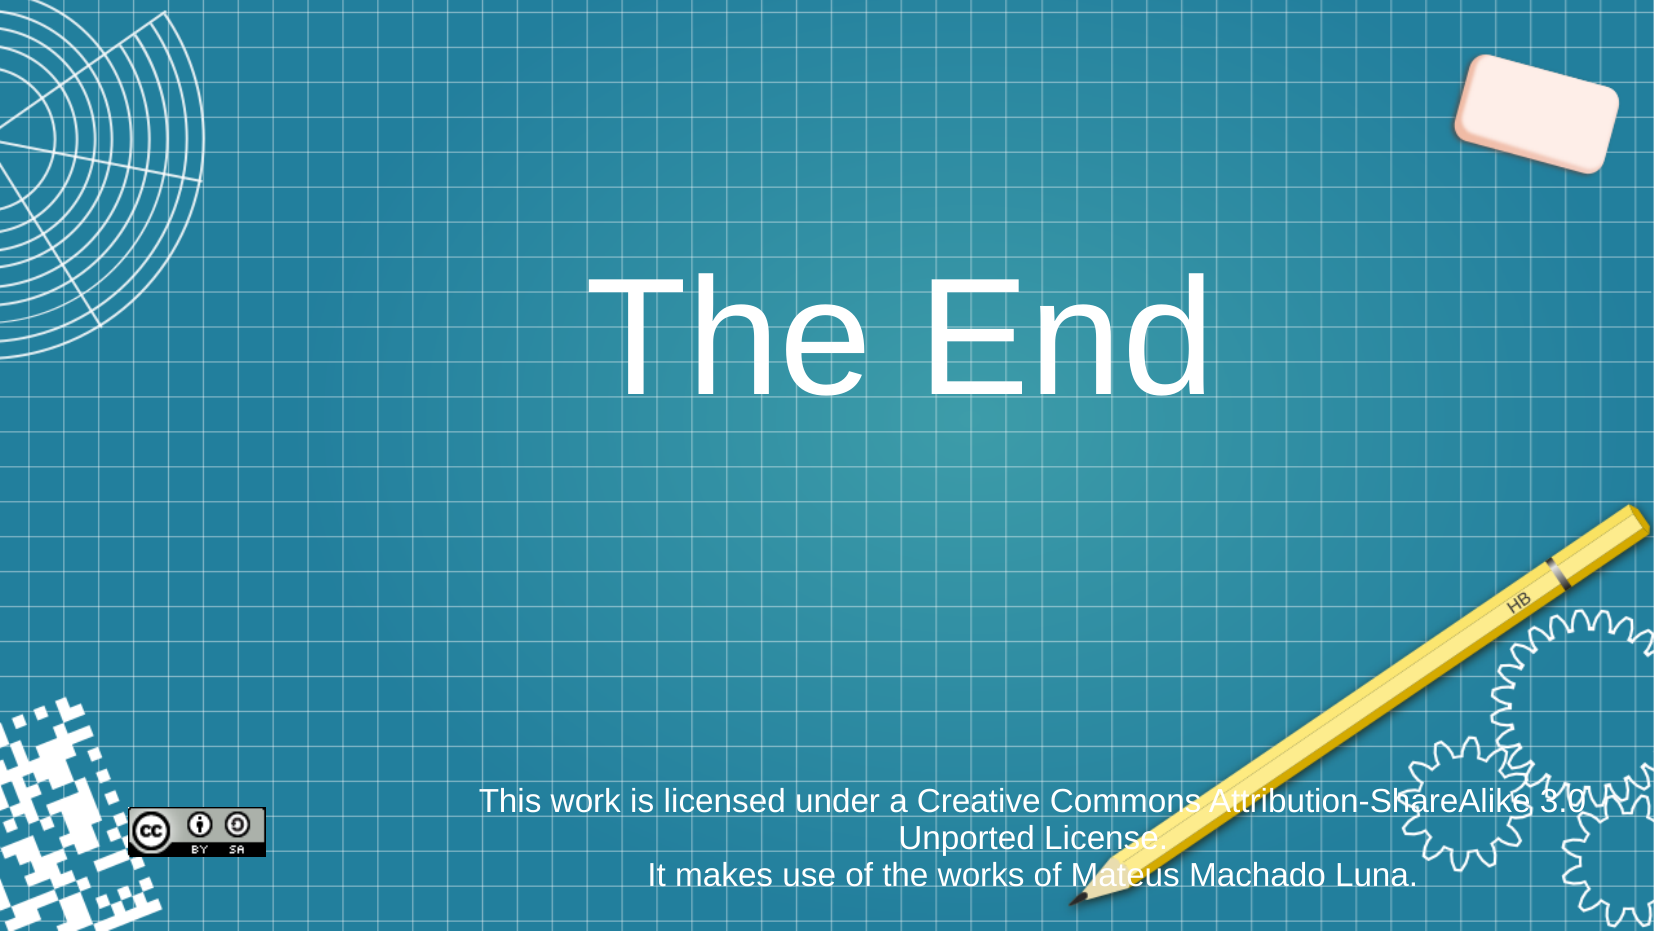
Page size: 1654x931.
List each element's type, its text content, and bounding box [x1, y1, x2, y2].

text_box The End [472, 236, 1329, 438]
title This work is licensed under a Creative Commons Attribution-ShareAlike 3.0 Unported License. It makes use of the works of Mateus Machado Luna. [442, 760, 1624, 916]
picture [0, 0, 1654, 931]
